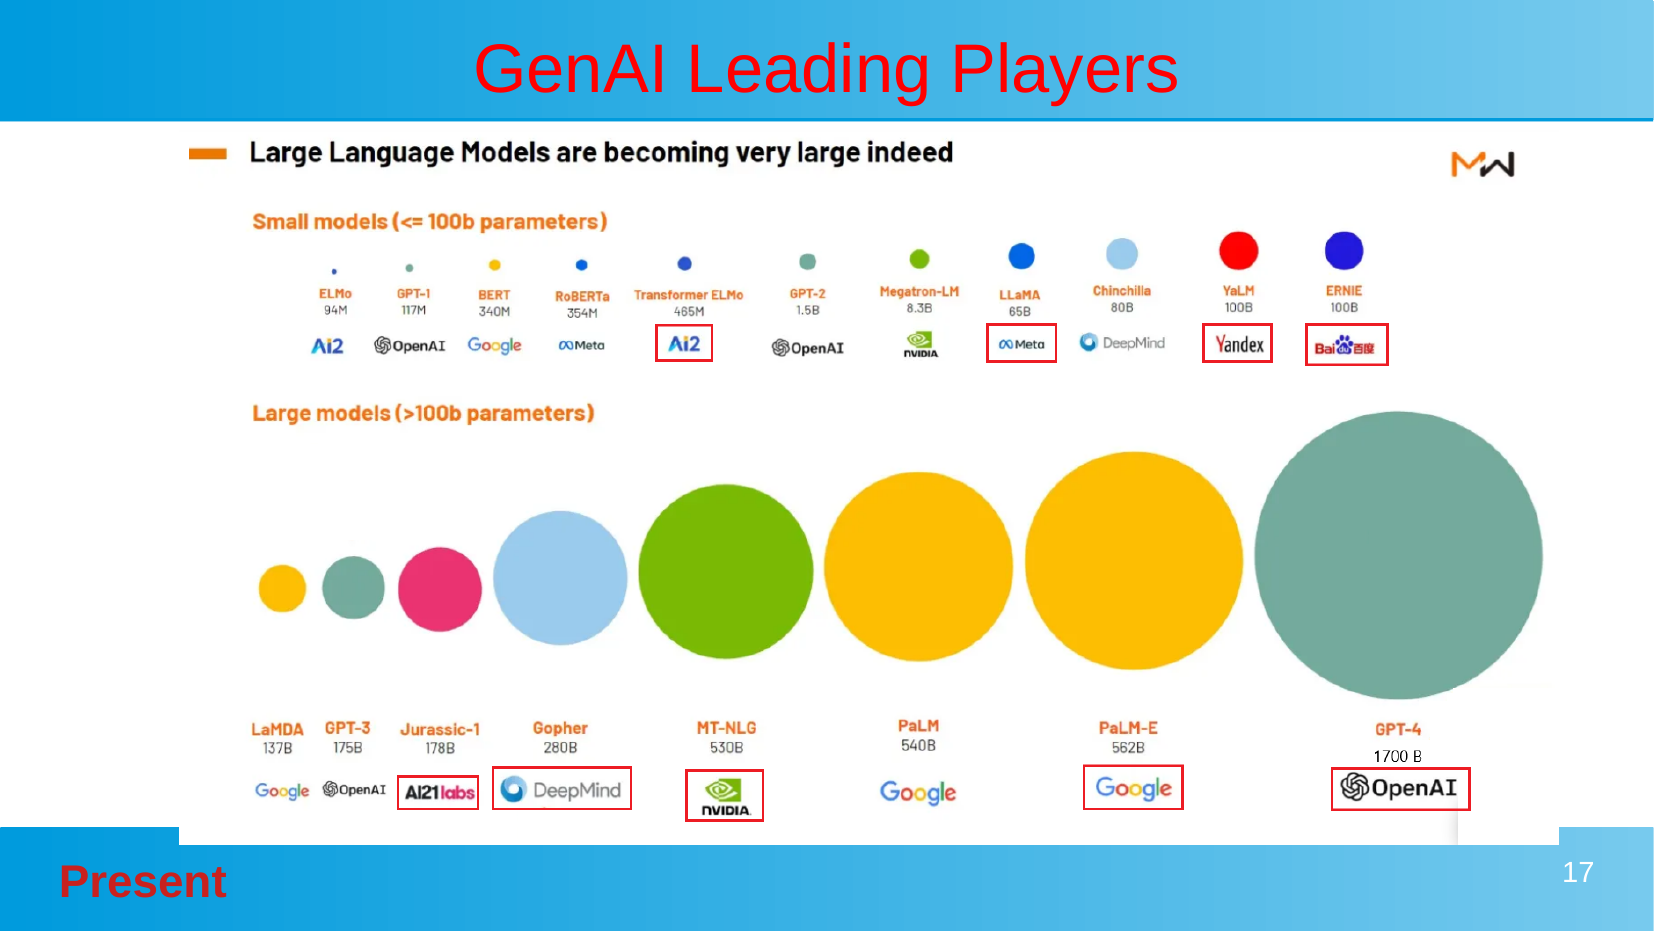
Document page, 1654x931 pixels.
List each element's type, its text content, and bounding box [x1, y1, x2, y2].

title GenAI Leading Players [59, 29, 1595, 108]
picture [179, 130, 1559, 845]
